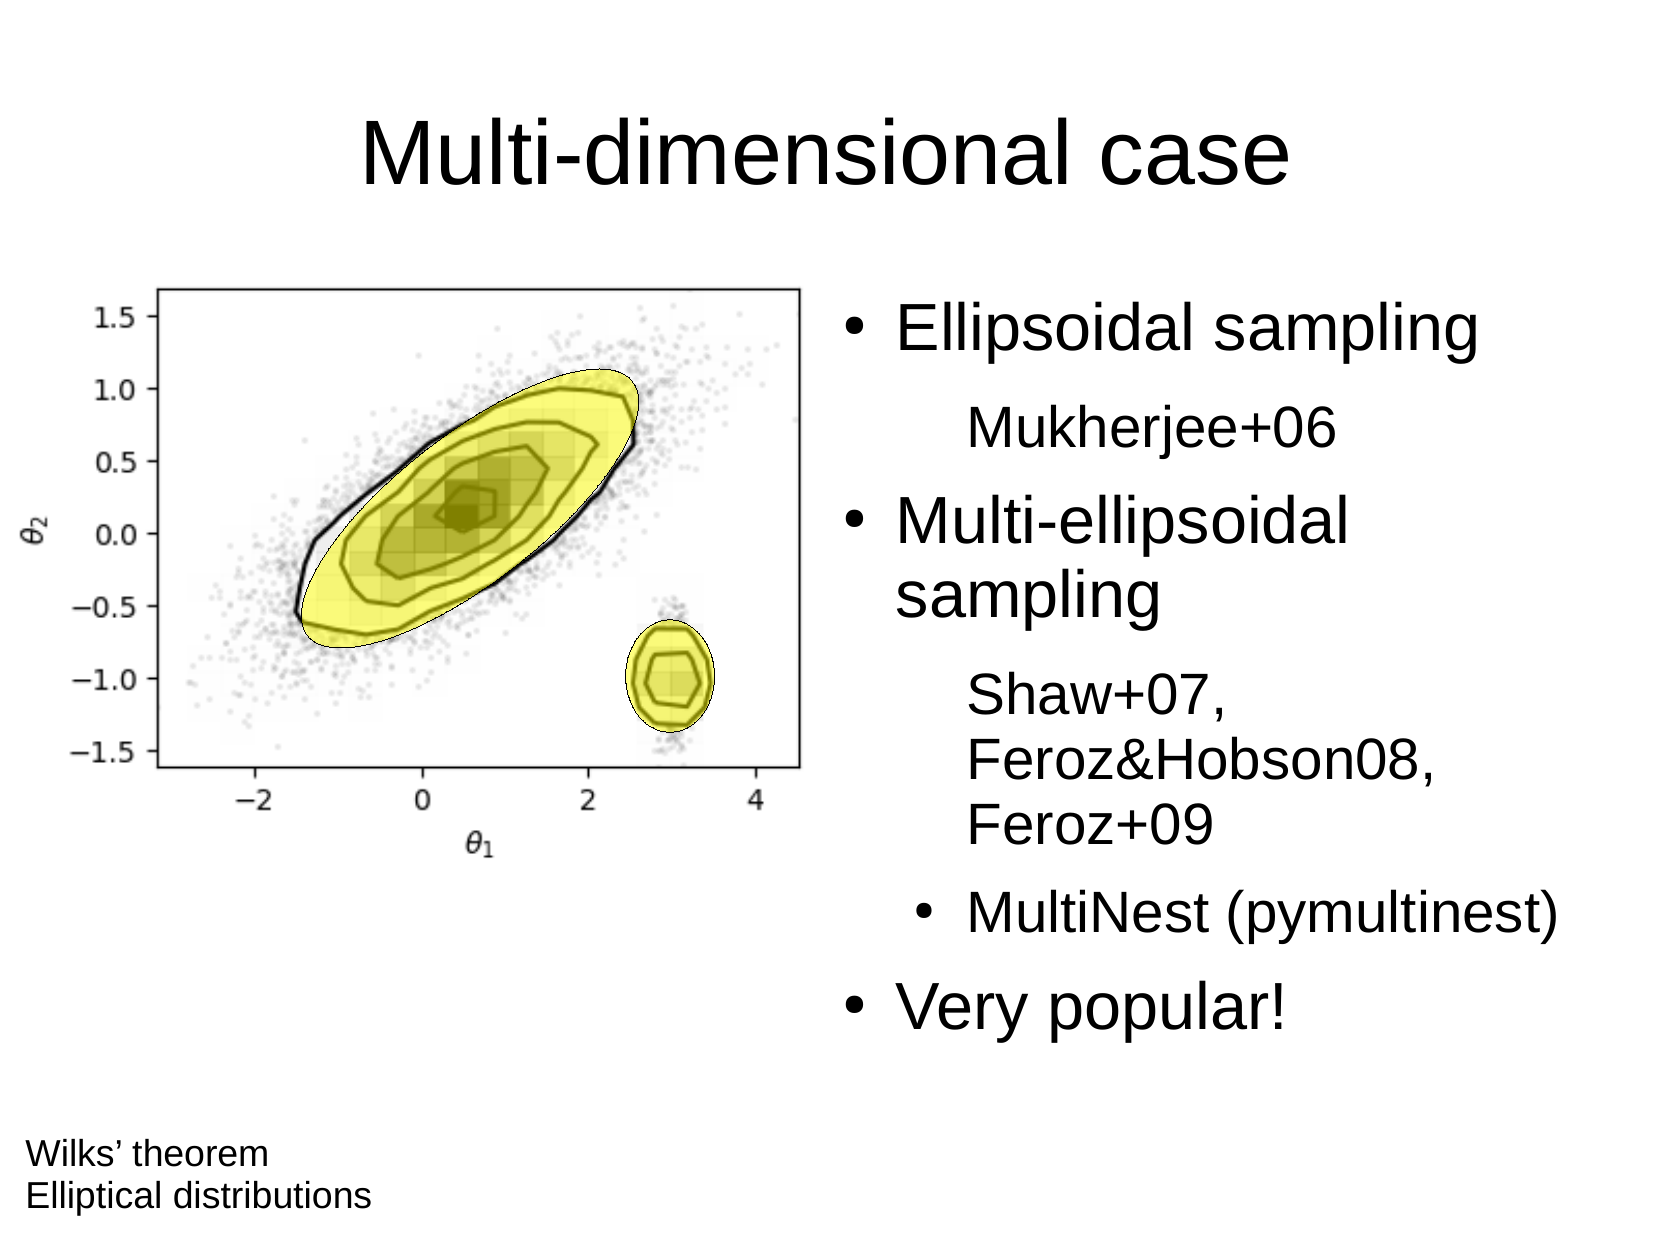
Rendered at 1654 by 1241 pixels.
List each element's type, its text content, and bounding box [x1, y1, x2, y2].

text_box [301, 368, 639, 648]
text_box [625, 619, 715, 733]
text_box Wilks’ theorem Elliptical distributions [10, 1125, 461, 1241]
title Multi-dimensional case [82, 49, 1571, 257]
picture [0, 262, 826, 885]
list Ellipsoidal sampling Mukherjee+06 Multi-ellipsoidal sampling Shaw+07, Feroz&Hobson08, Feroz+09 MultiNest (pymultinest) Very popular! [825, 290, 1571, 1133]
